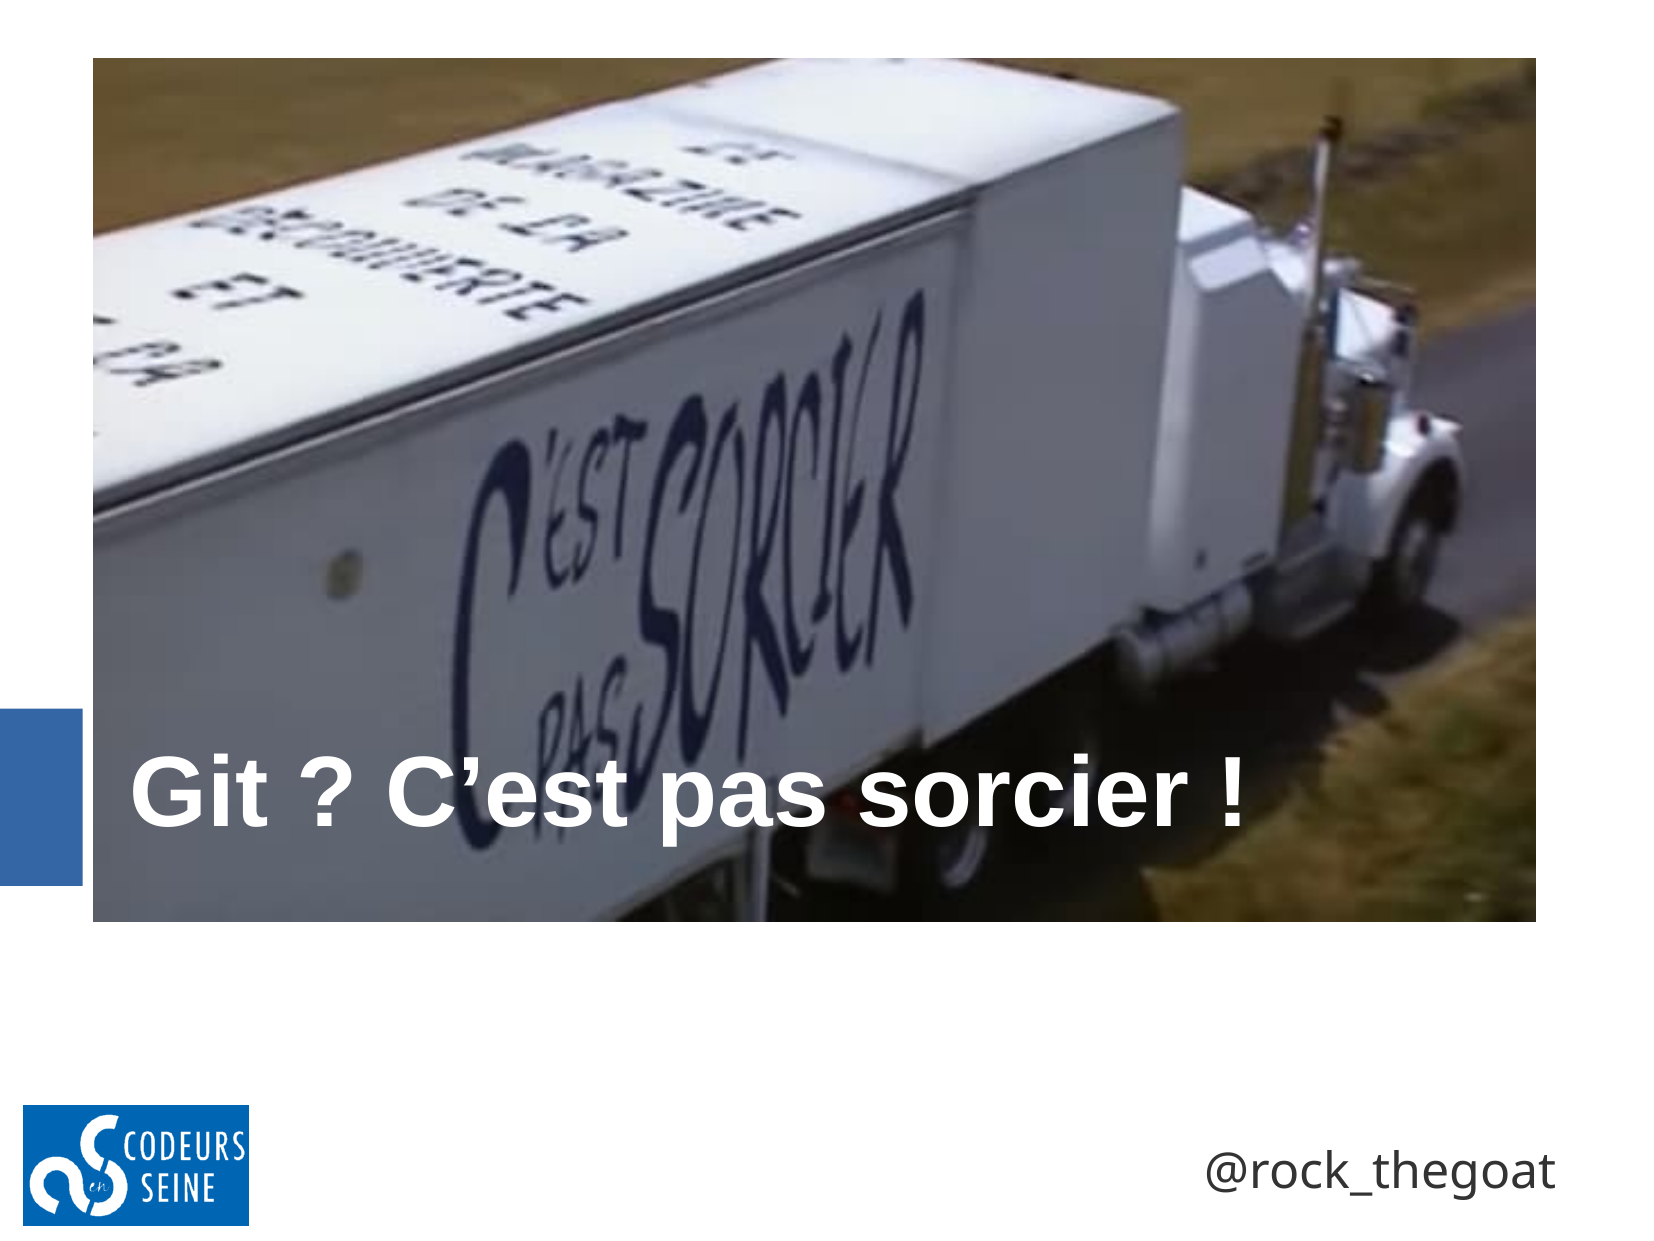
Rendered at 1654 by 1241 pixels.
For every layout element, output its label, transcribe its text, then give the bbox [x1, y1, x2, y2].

picture [23, 1105, 249, 1226]
title Git ? C’est pas sorcier ! [129, 673, 1536, 910]
picture [93, 58, 1536, 922]
list @rock_thegoat [1133, 1135, 1630, 1217]
